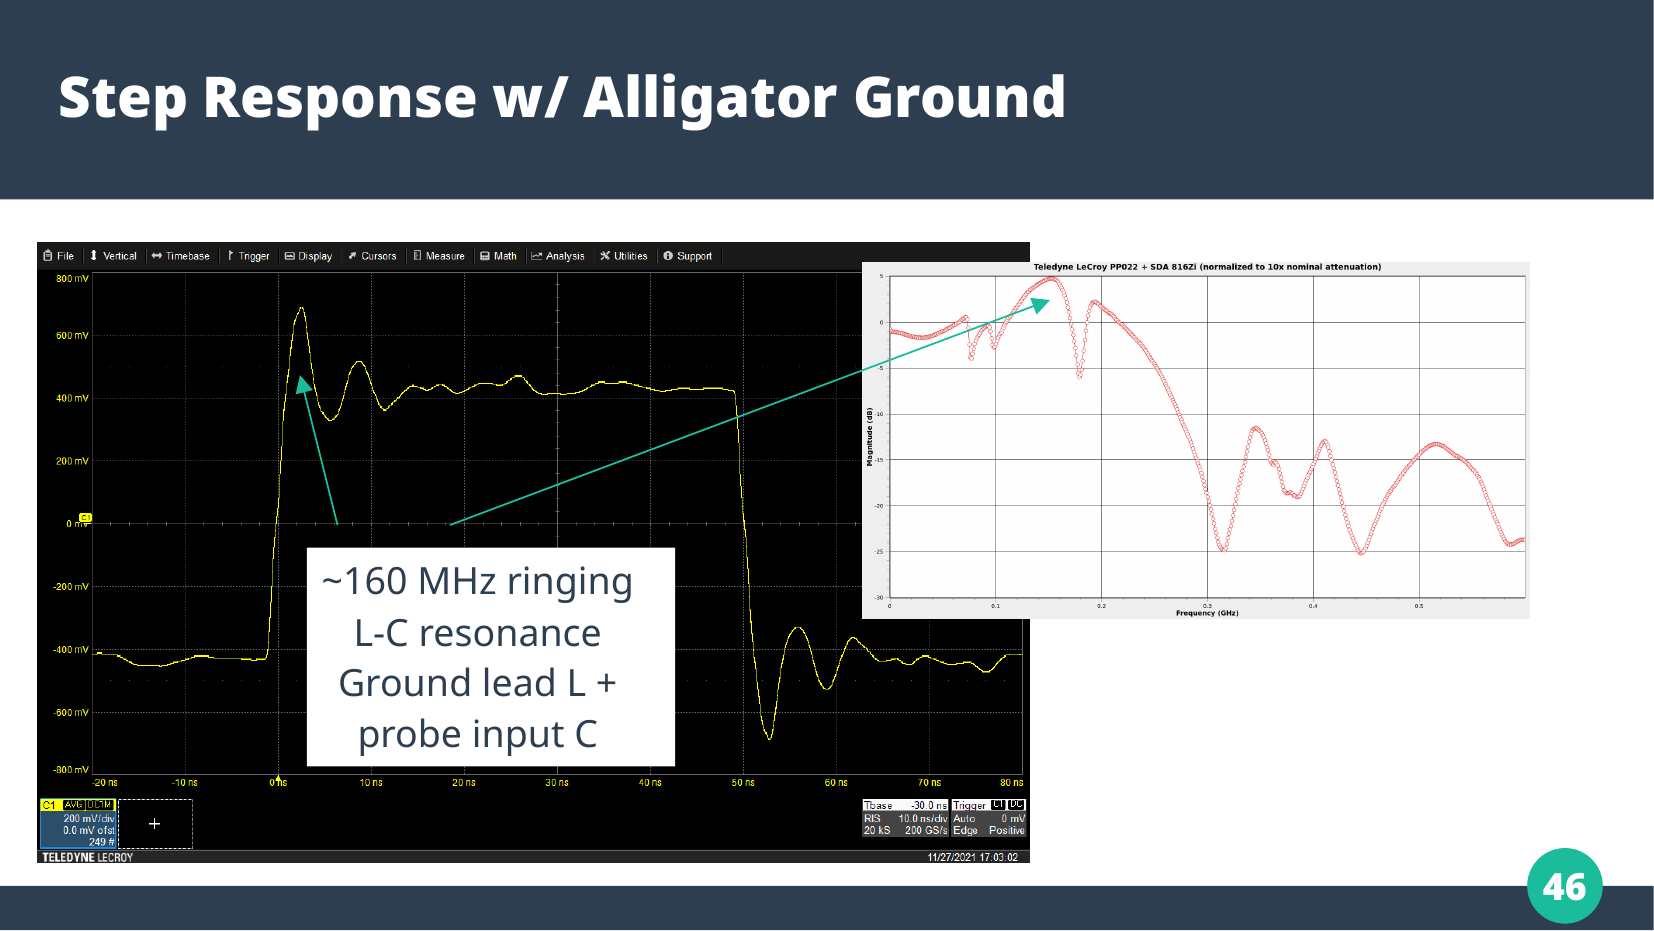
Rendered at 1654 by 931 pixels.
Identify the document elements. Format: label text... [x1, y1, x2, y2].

text_box ~160 MHz ringing L-C resonance Ground lead L + probe input C [306, 562, 676, 752]
picture [37, 242, 1530, 863]
title Step Response w/ Alligator Ground [59, 37, 1595, 155]
